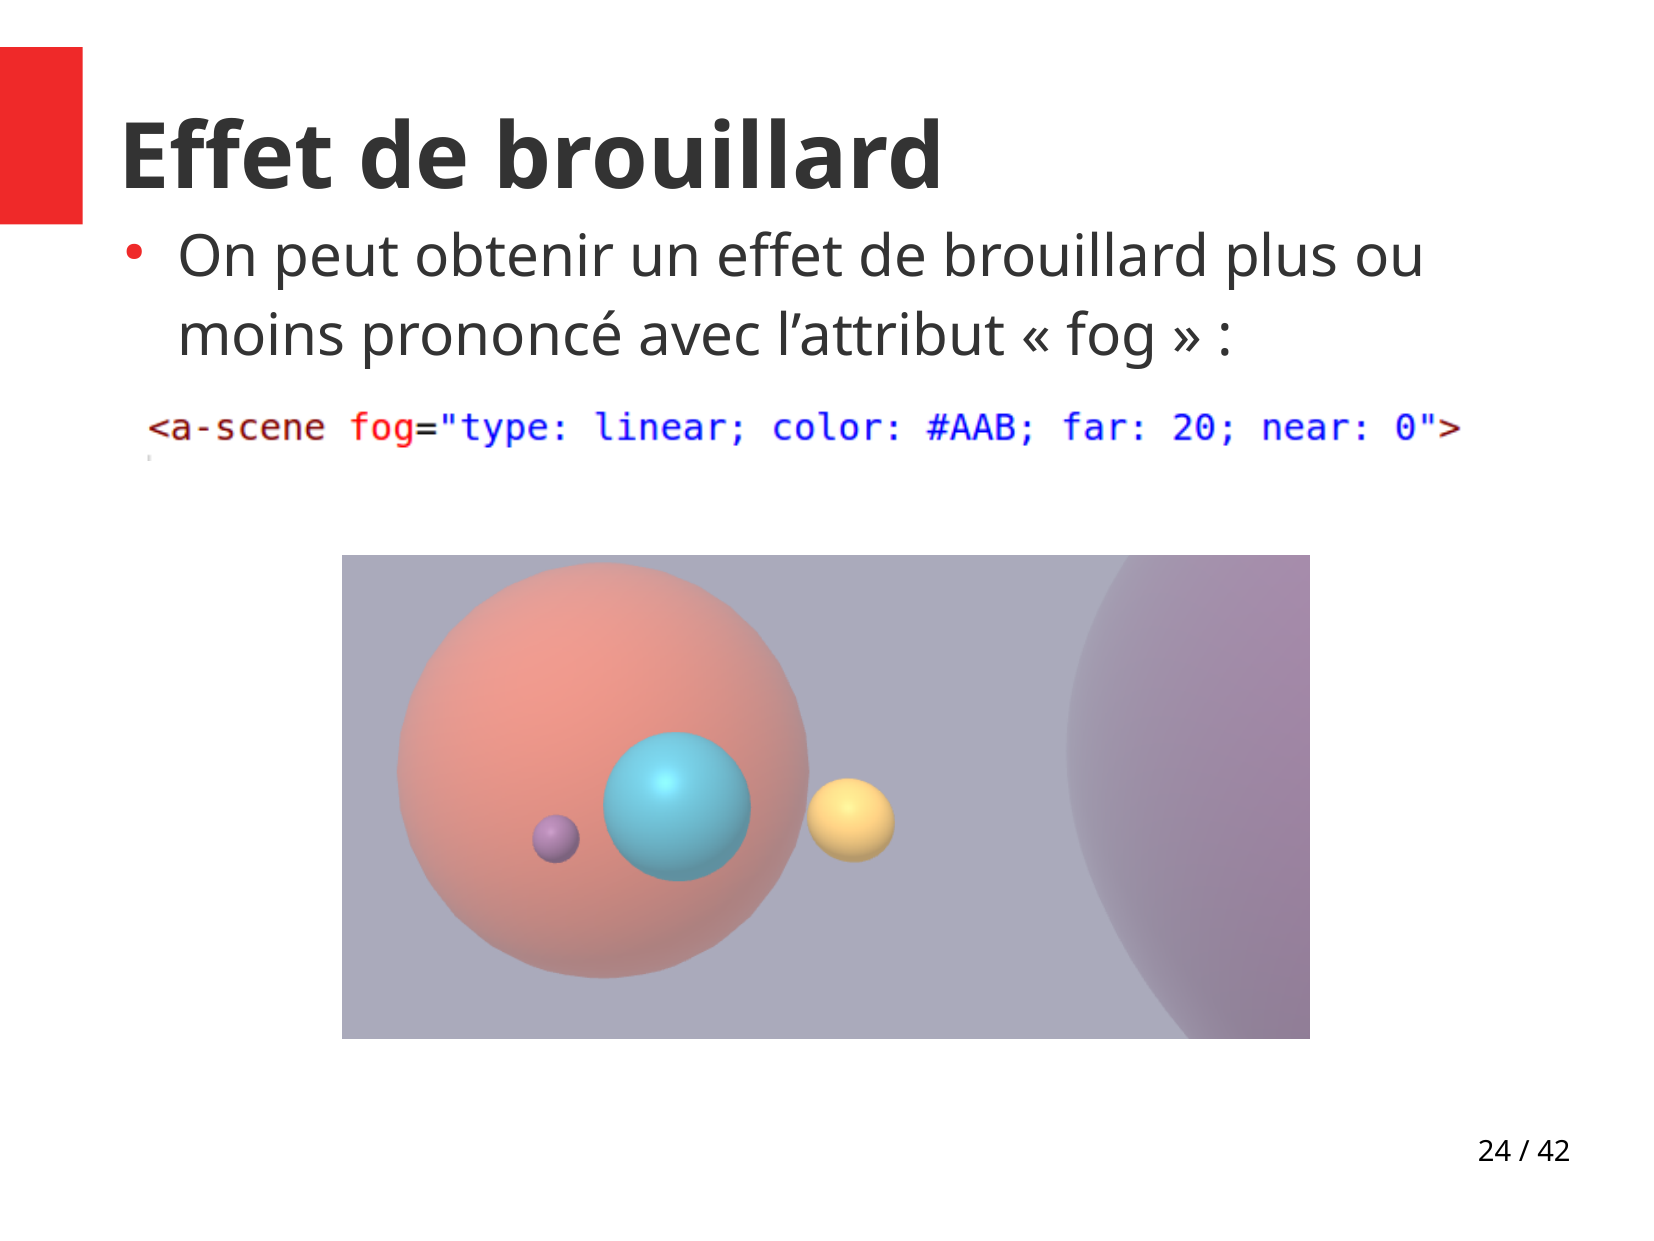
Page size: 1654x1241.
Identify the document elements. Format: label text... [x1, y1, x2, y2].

picture [342, 555, 1310, 1039]
title Effet de brouillard [118, 49, 1571, 257]
picture [124, 401, 1514, 461]
list On peut obtenir un effet de brouillard plus ou moins prononcé avec l’attribut « fog » : [106, 213, 1524, 934]
